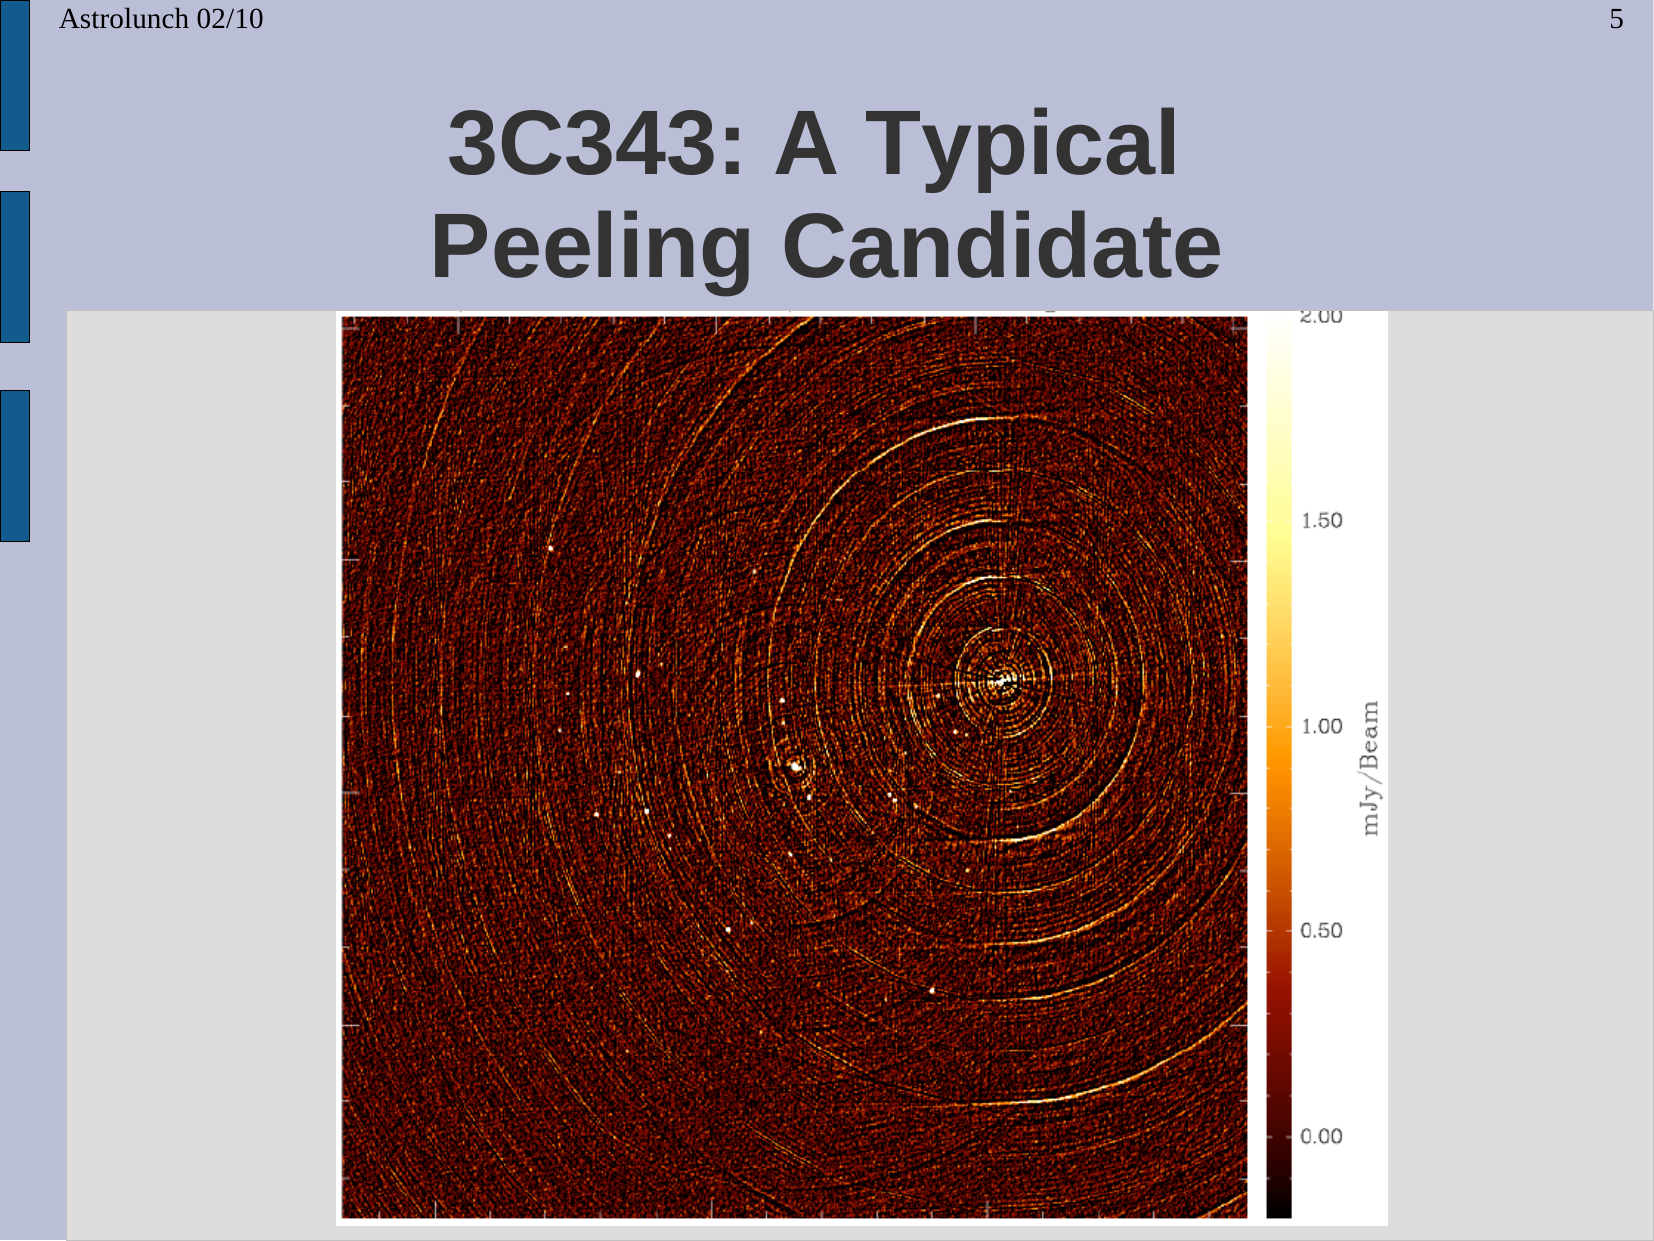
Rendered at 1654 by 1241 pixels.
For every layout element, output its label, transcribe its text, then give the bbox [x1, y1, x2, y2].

title 3C343: A Typical Peeling Candidate [121, 91, 1534, 299]
picture [336, 311, 1388, 1226]
